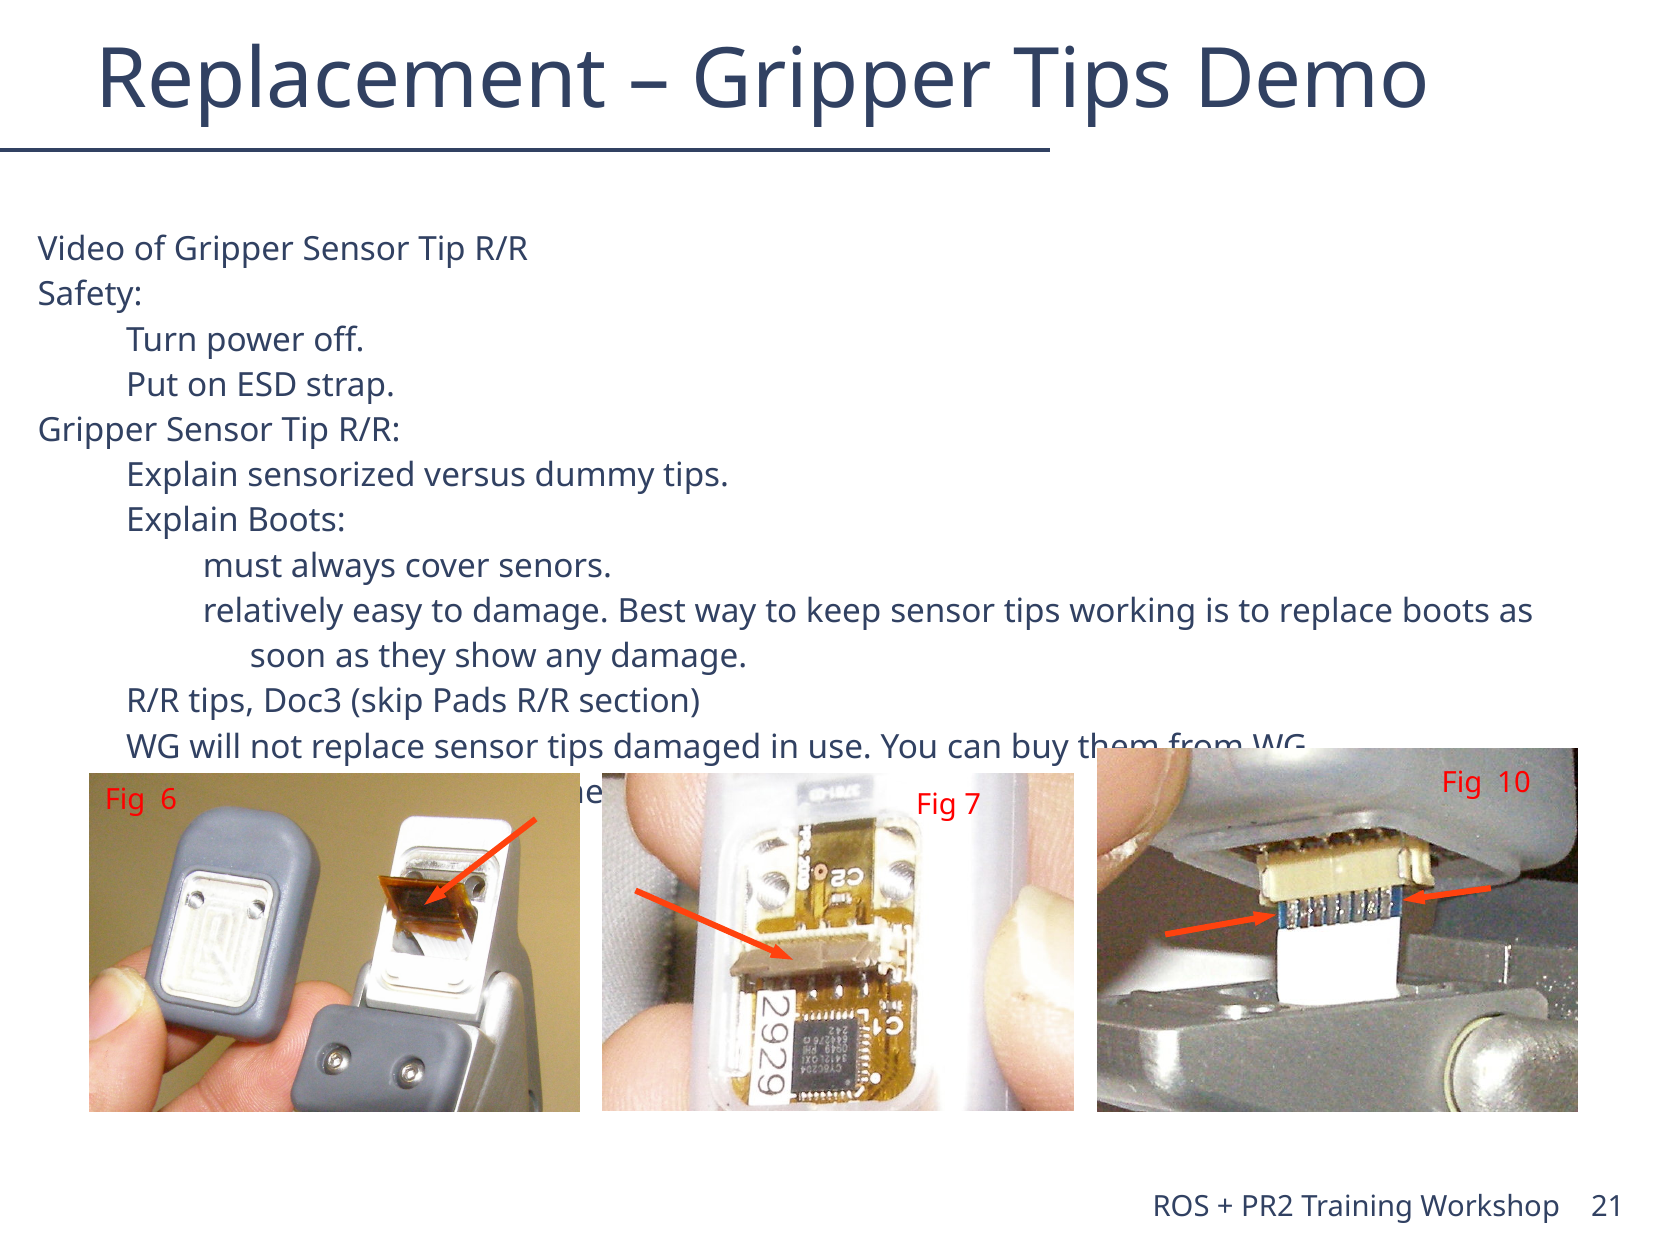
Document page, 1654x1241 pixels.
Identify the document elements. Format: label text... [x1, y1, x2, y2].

text_box Fig 7 [901, 775, 1031, 841]
text_box Fig 10 [1426, 754, 1554, 811]
title Replacement – Gripper Tips Demo [95, 0, 1541, 151]
picture [89, 773, 580, 1112]
text_box Fig 6 [90, 770, 220, 838]
picture [1097, 748, 1578, 1112]
picture [602, 773, 1074, 1111]
list Video of Gripper Sensor Tip R/R Safety: Turn power off. Put on ESD strap. Gripper Sensor Tip R/R: Explain sensorized versus dummy tips. Explain Boots: must always cover senors. relatively easy to damage. Best way to keep sensor tips working is to replace boots as soon as they show any damage. R/R tips, Doc3 (skip Pads R/R section) WG will not replace sensor tips damaged in use. You can buy them from WG. WG will replace boots if you need them. [37, 225, 1571, 1109]
